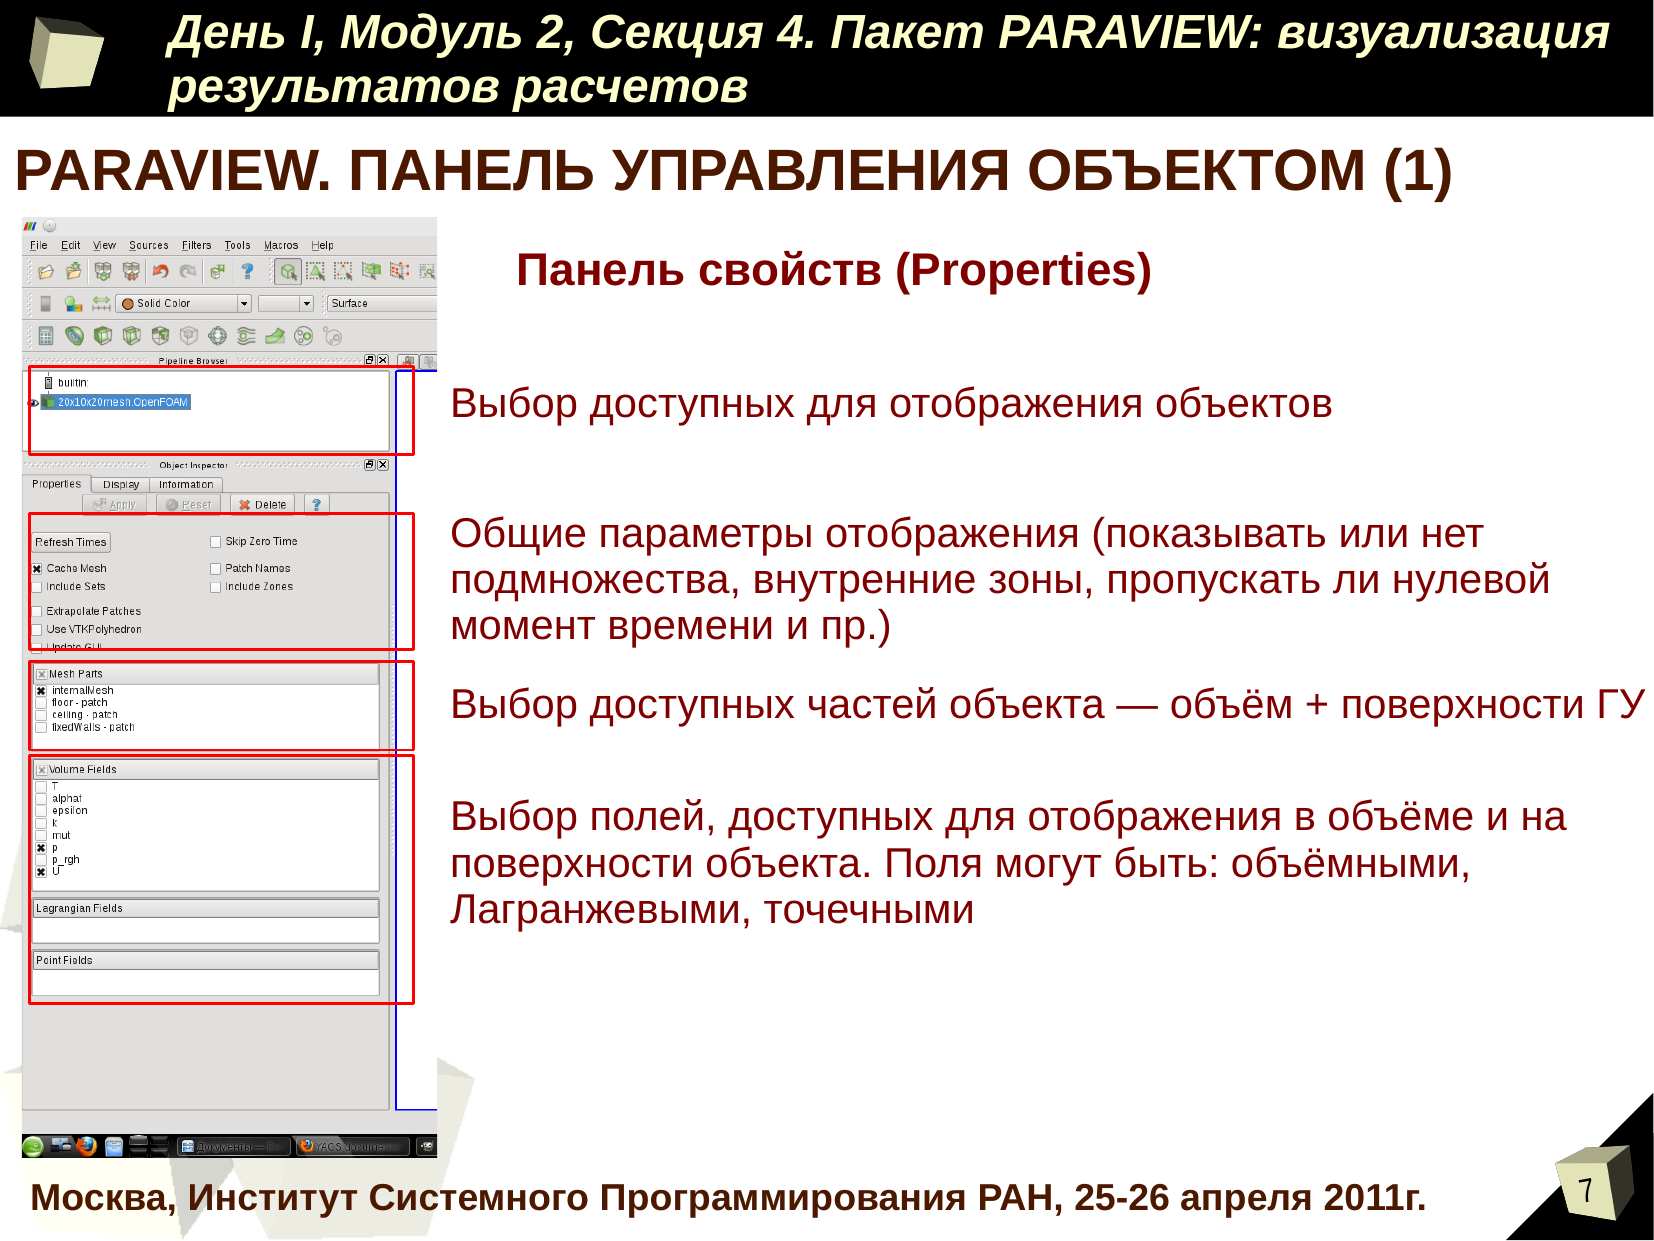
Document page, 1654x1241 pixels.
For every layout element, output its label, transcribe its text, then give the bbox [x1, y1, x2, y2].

text_box PARAVIEW. ПАНЕЛЬ УПРАВЛЕНИЯ ОБЪЕКТОМ (1) [0, 130, 1654, 211]
picture [0, 217, 477, 1241]
picture [464, 1193, 472, 1198]
text_box Панель свойств (Properties) [501, 236, 1169, 303]
text_box Выбор доступных частей объекта — объём + поверхности ГУ [435, 673, 1654, 735]
text_box Выбор полей, доступных для отображения в объёме и на поверхности объекта. Поля могут быть: объёмными, Лагранжевыми, точечными [435, 785, 1582, 940]
text_box Выбор доступных для отображения объектов [435, 372, 1348, 434]
text_box Общие параметры отображения (показывать или нет подмножества, внутренние зоны, пропускать ли нулевой момент времени и пр.) [435, 501, 1566, 657]
